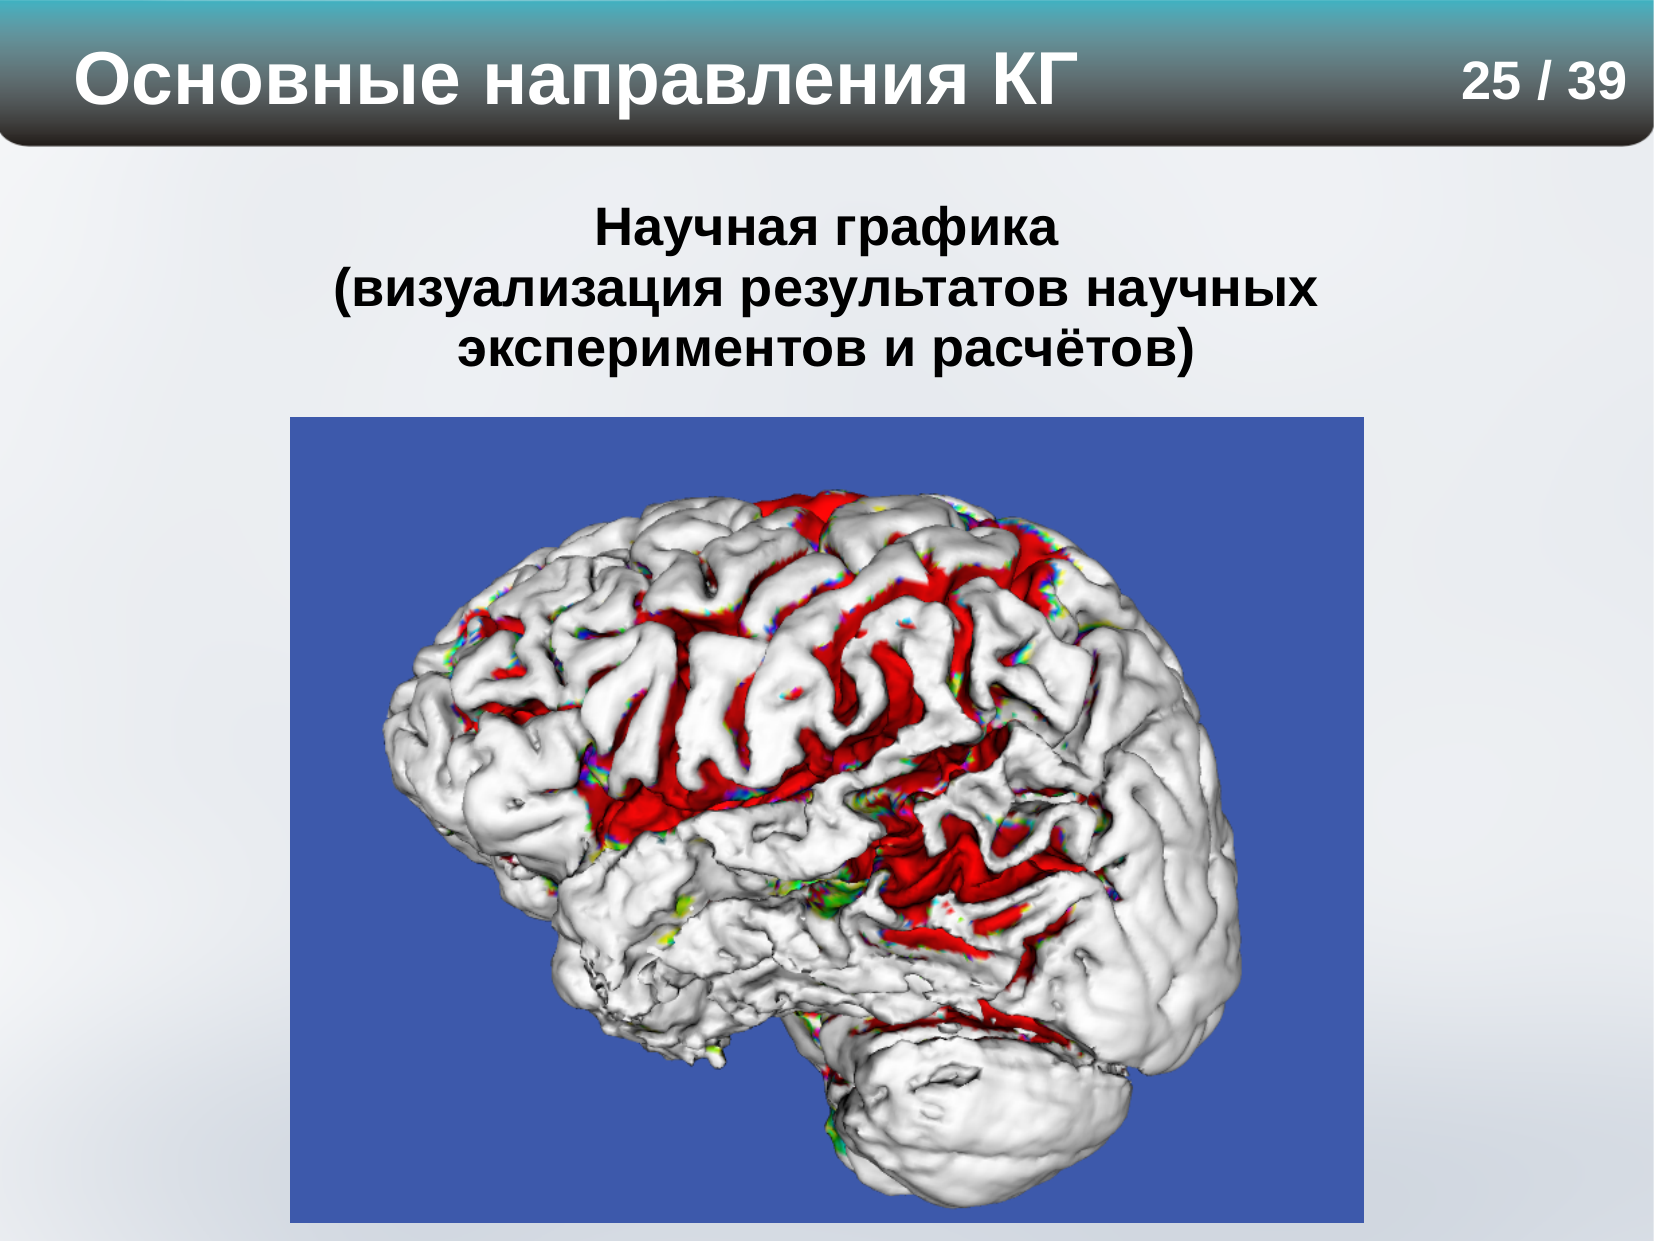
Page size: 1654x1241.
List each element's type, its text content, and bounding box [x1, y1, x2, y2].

text_box Научная графика (визуализация результатов научных экспериментов и расчётов) [118, 189, 1536, 386]
text_box <number> / 39 [1446, 42, 1654, 179]
text_box Основные направления КГ [59, 29, 1329, 129]
picture [0, 0, 1654, 1241]
